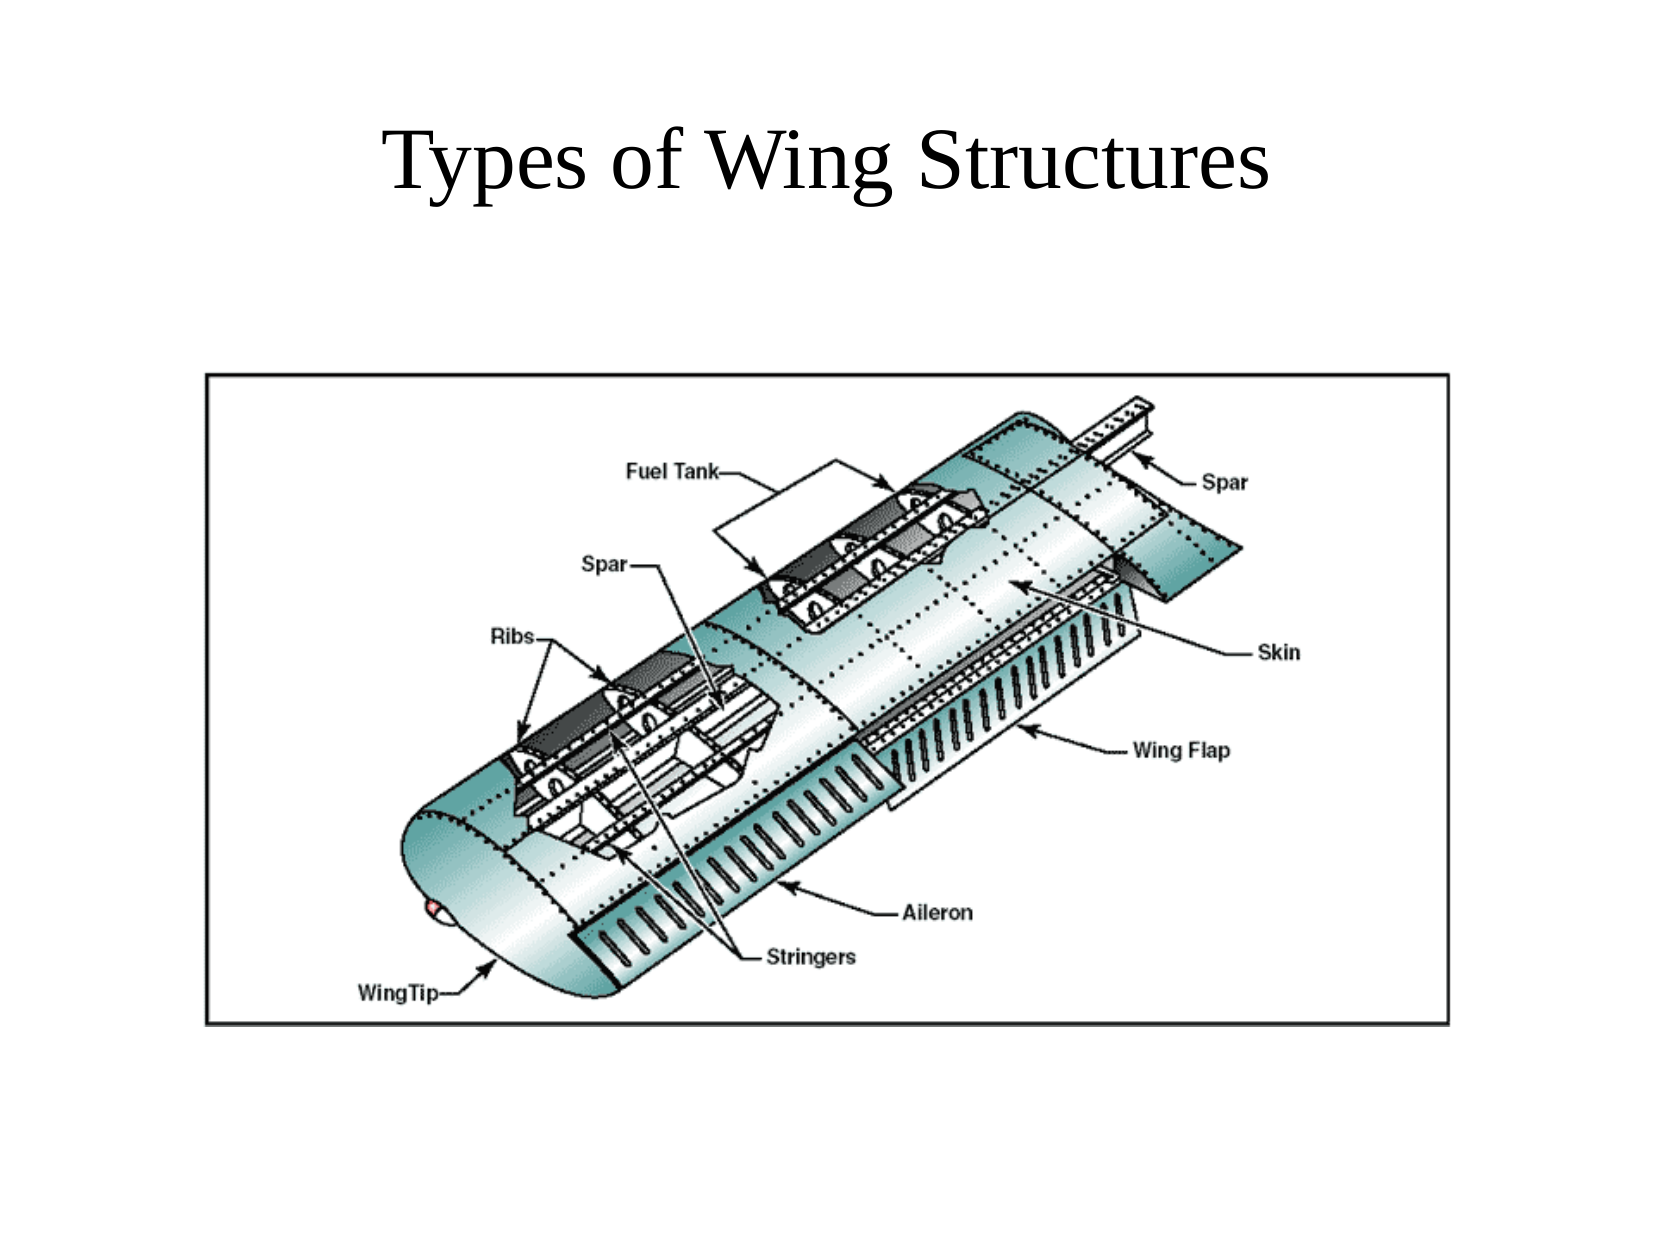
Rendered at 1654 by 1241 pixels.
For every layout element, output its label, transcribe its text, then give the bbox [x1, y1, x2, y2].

picture [202, 370, 1452, 1027]
text_box Types of Wing Structures [82, 16, 1571, 290]
